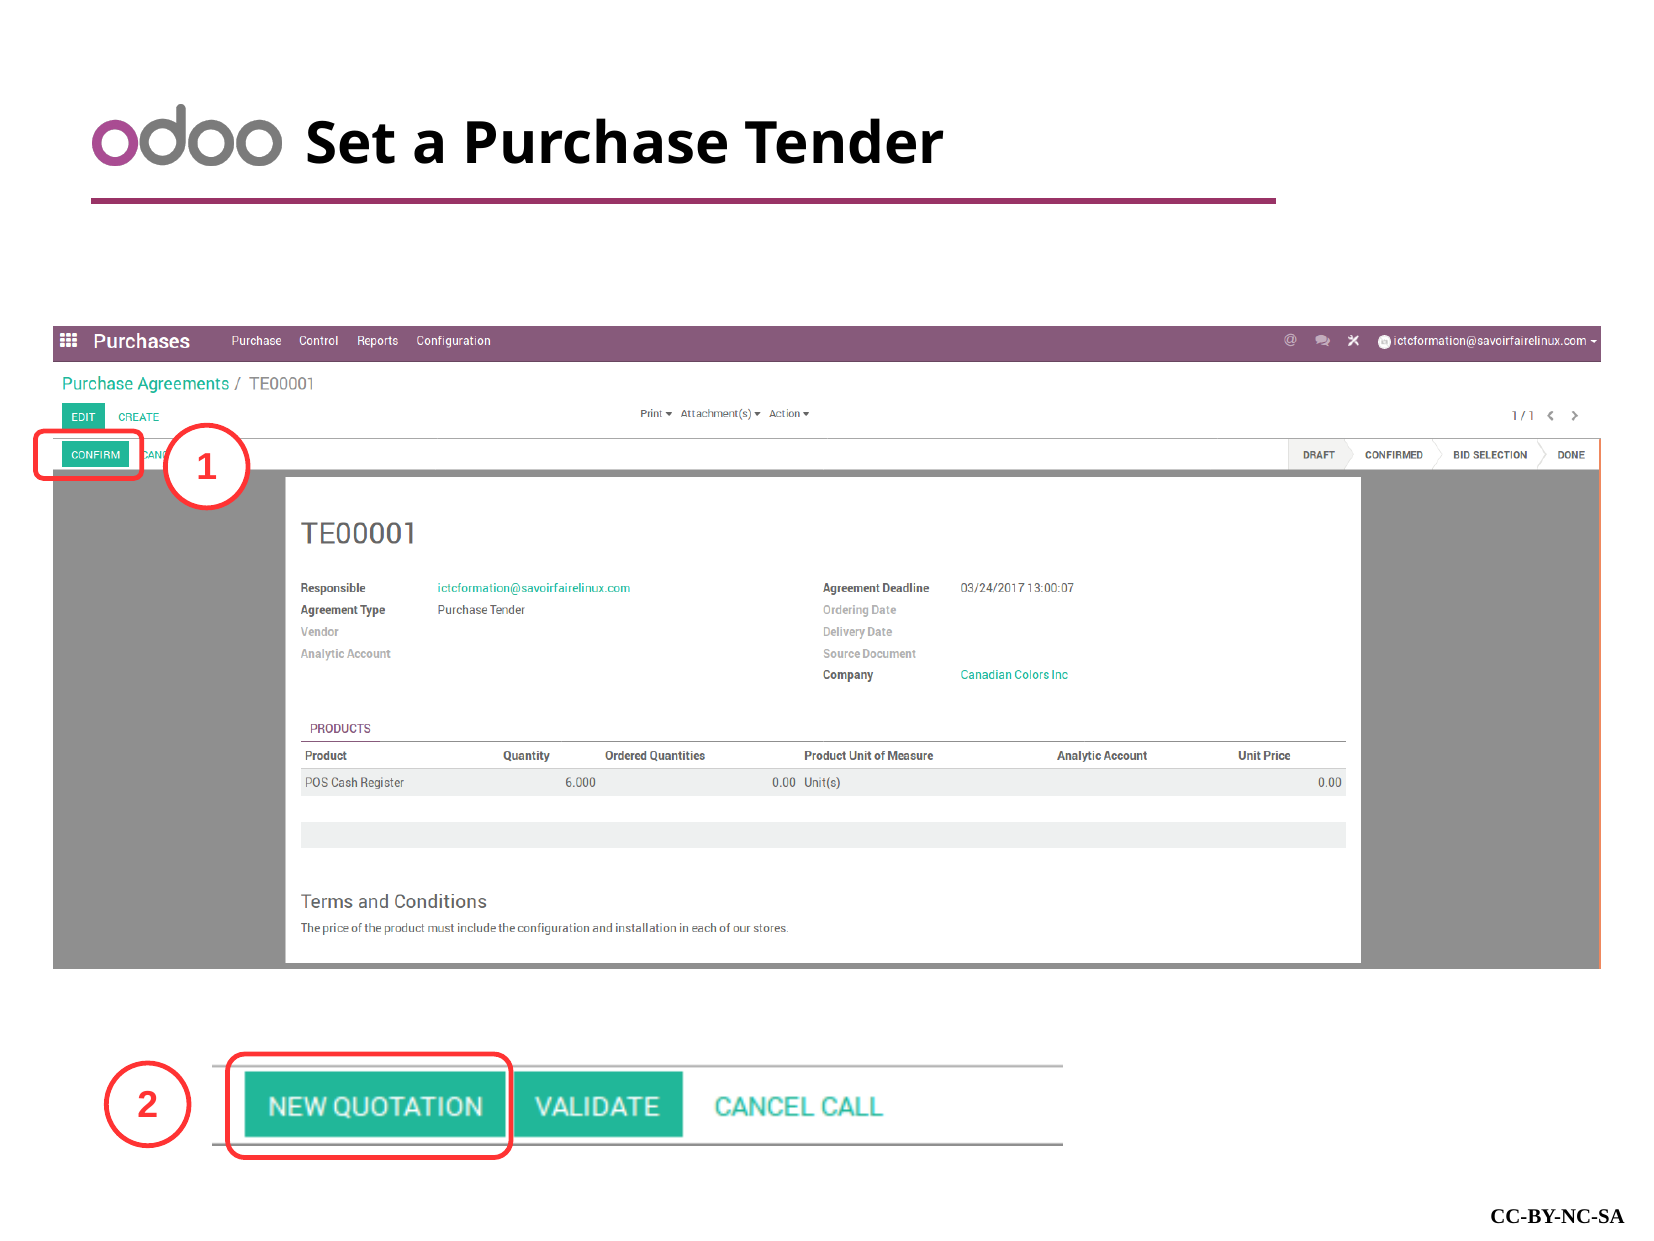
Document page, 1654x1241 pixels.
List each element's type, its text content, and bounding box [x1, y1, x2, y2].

text_box [35, 431, 142, 479]
text_box 1 [165, 425, 249, 508]
picture [212, 1053, 1063, 1146]
title Set a Purchase Tender [305, 37, 1568, 245]
text_box 2 [106, 1062, 190, 1146]
picture [53, 326, 1601, 969]
text_box [227, 1054, 512, 1158]
picture [92, 104, 282, 166]
